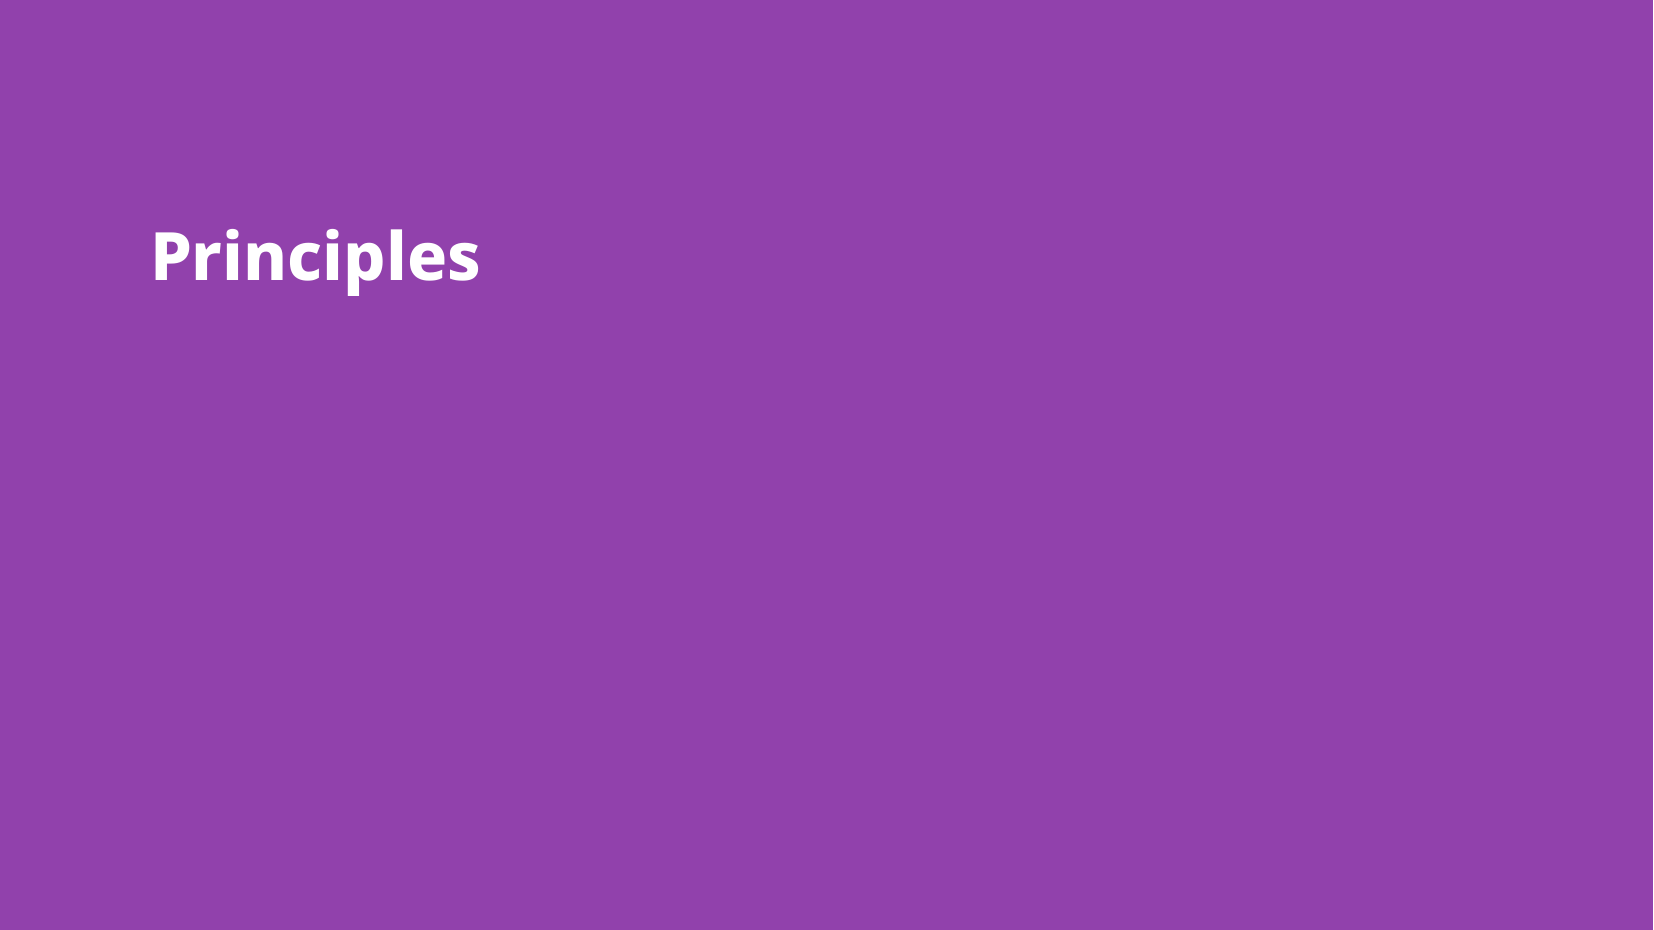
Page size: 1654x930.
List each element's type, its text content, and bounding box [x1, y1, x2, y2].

title Principles [150, 144, 1501, 301]
